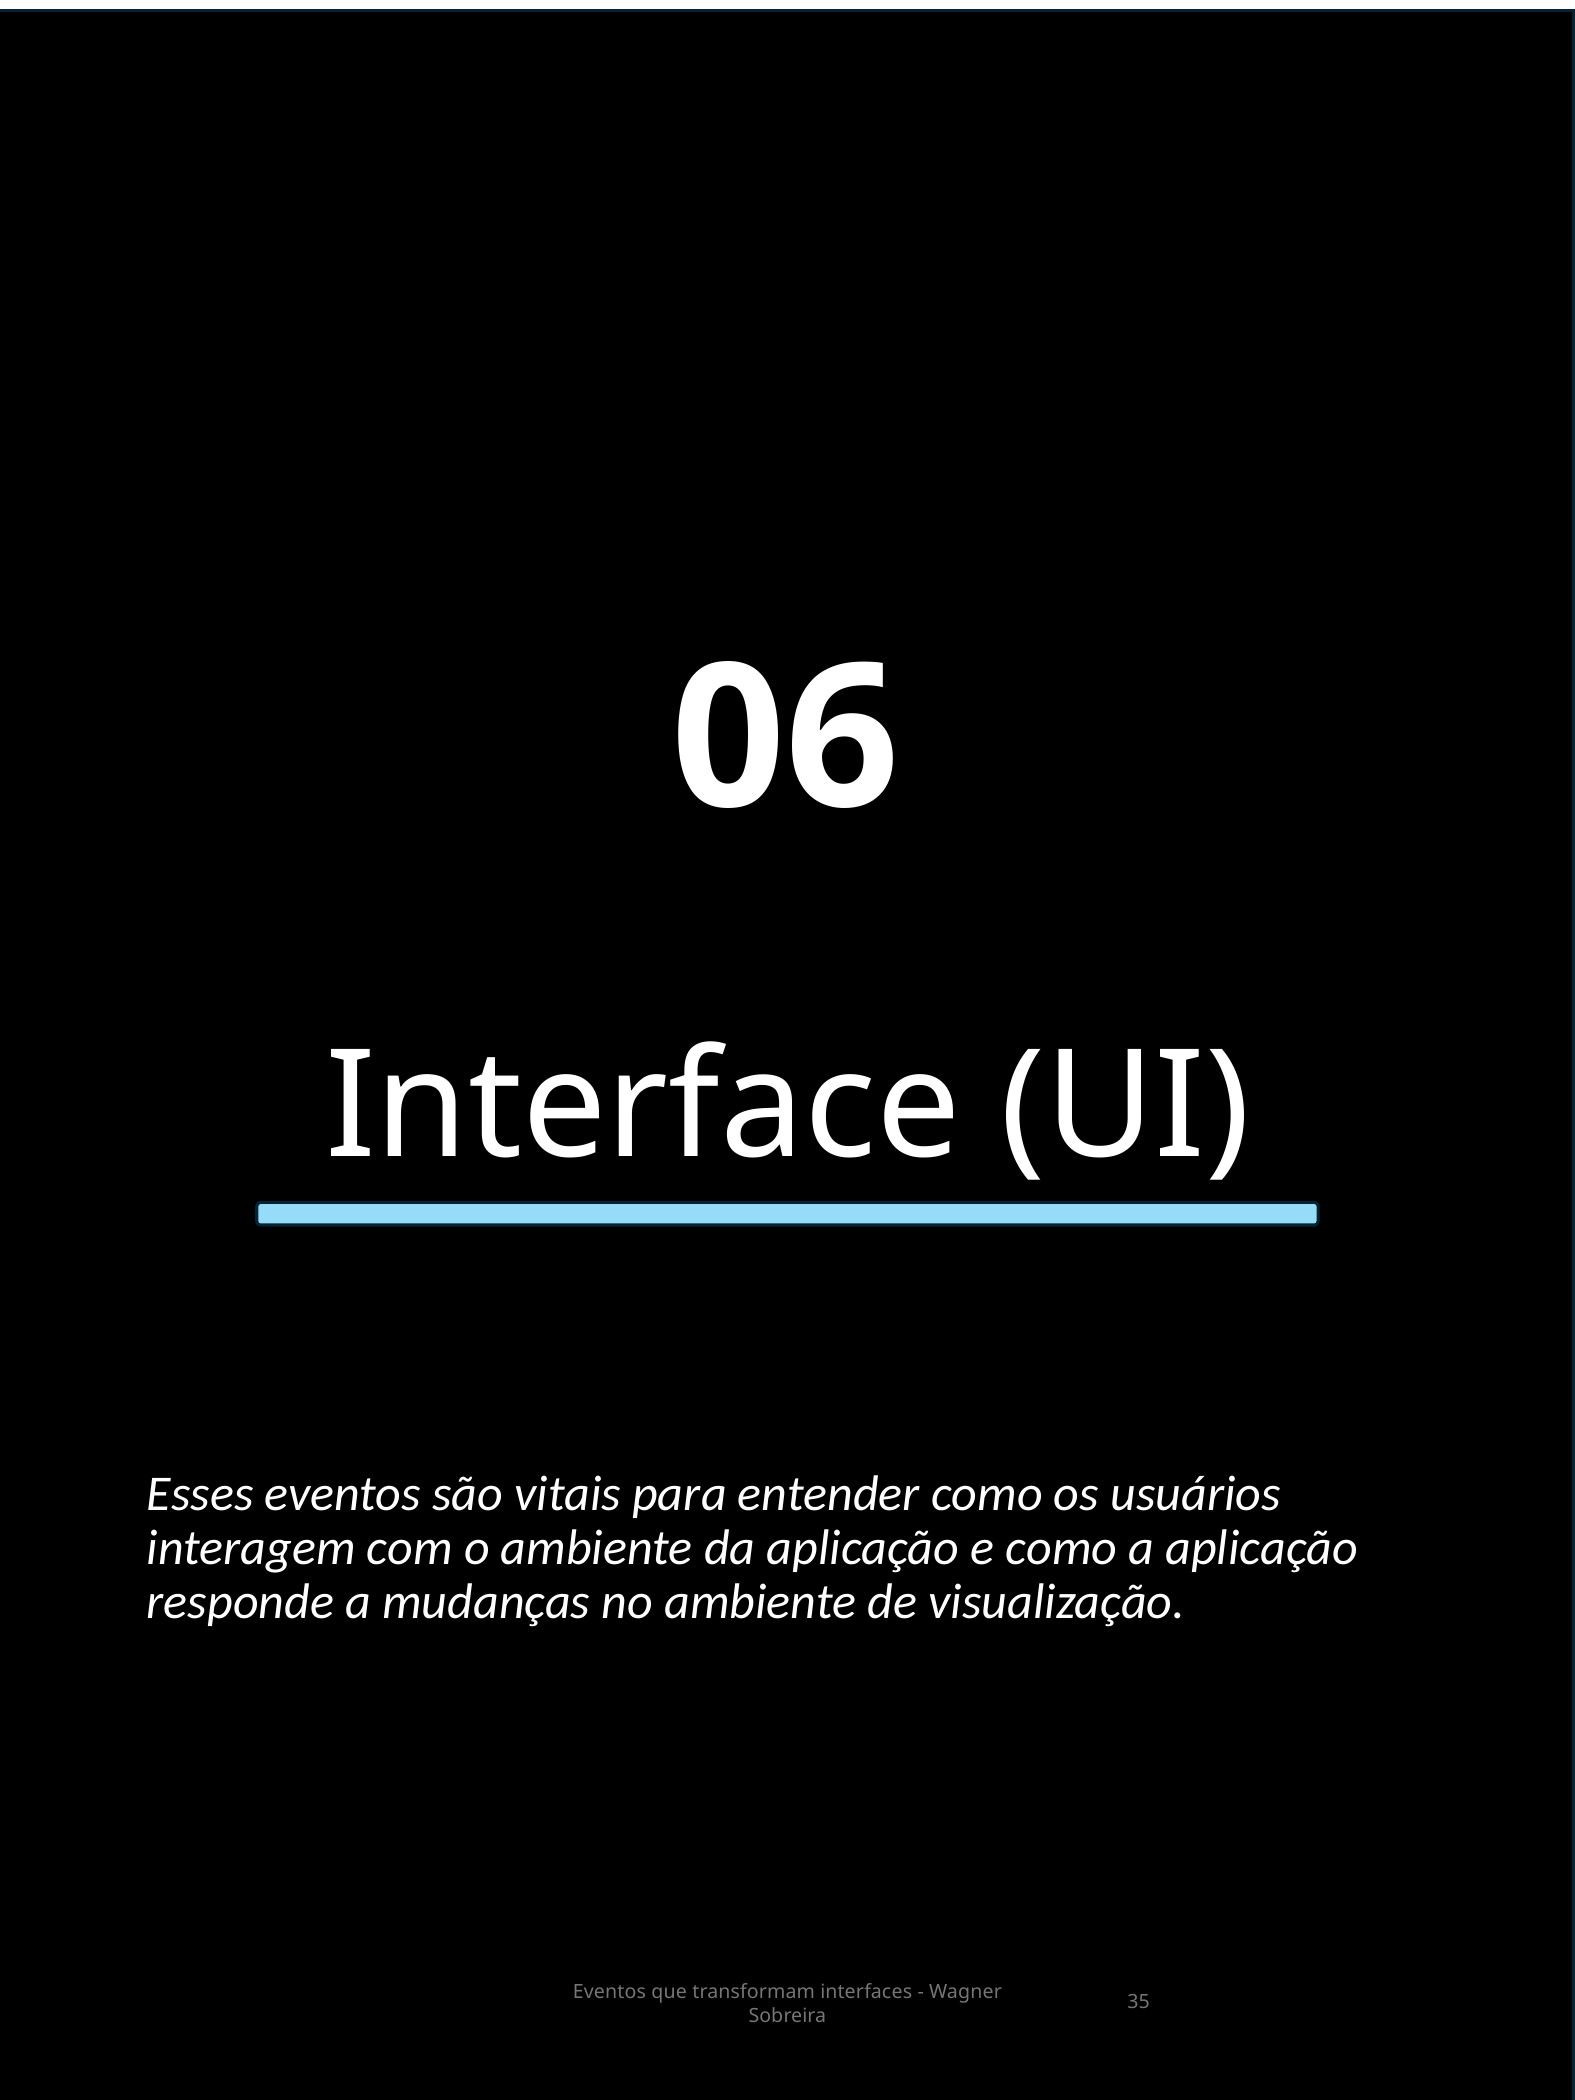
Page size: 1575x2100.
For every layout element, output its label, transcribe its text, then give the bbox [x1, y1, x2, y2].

text_box [0, 10, 1574, 2100]
slide_number 35 [1112, 1946, 1467, 2059]
text_box Esses eventos são vitais para entender como os usuários interagem com o ambiente da aplicação e como a aplicação responde a mudanças no ambiente de visualização. [131, 1459, 1496, 1884]
footer Eventos que transformam interfaces - Wagner Sobreira [521, 1946, 1054, 2059]
text_box 06 [398, 598, 1173, 857]
text_box Interface (UI) [256, 999, 1320, 1203]
